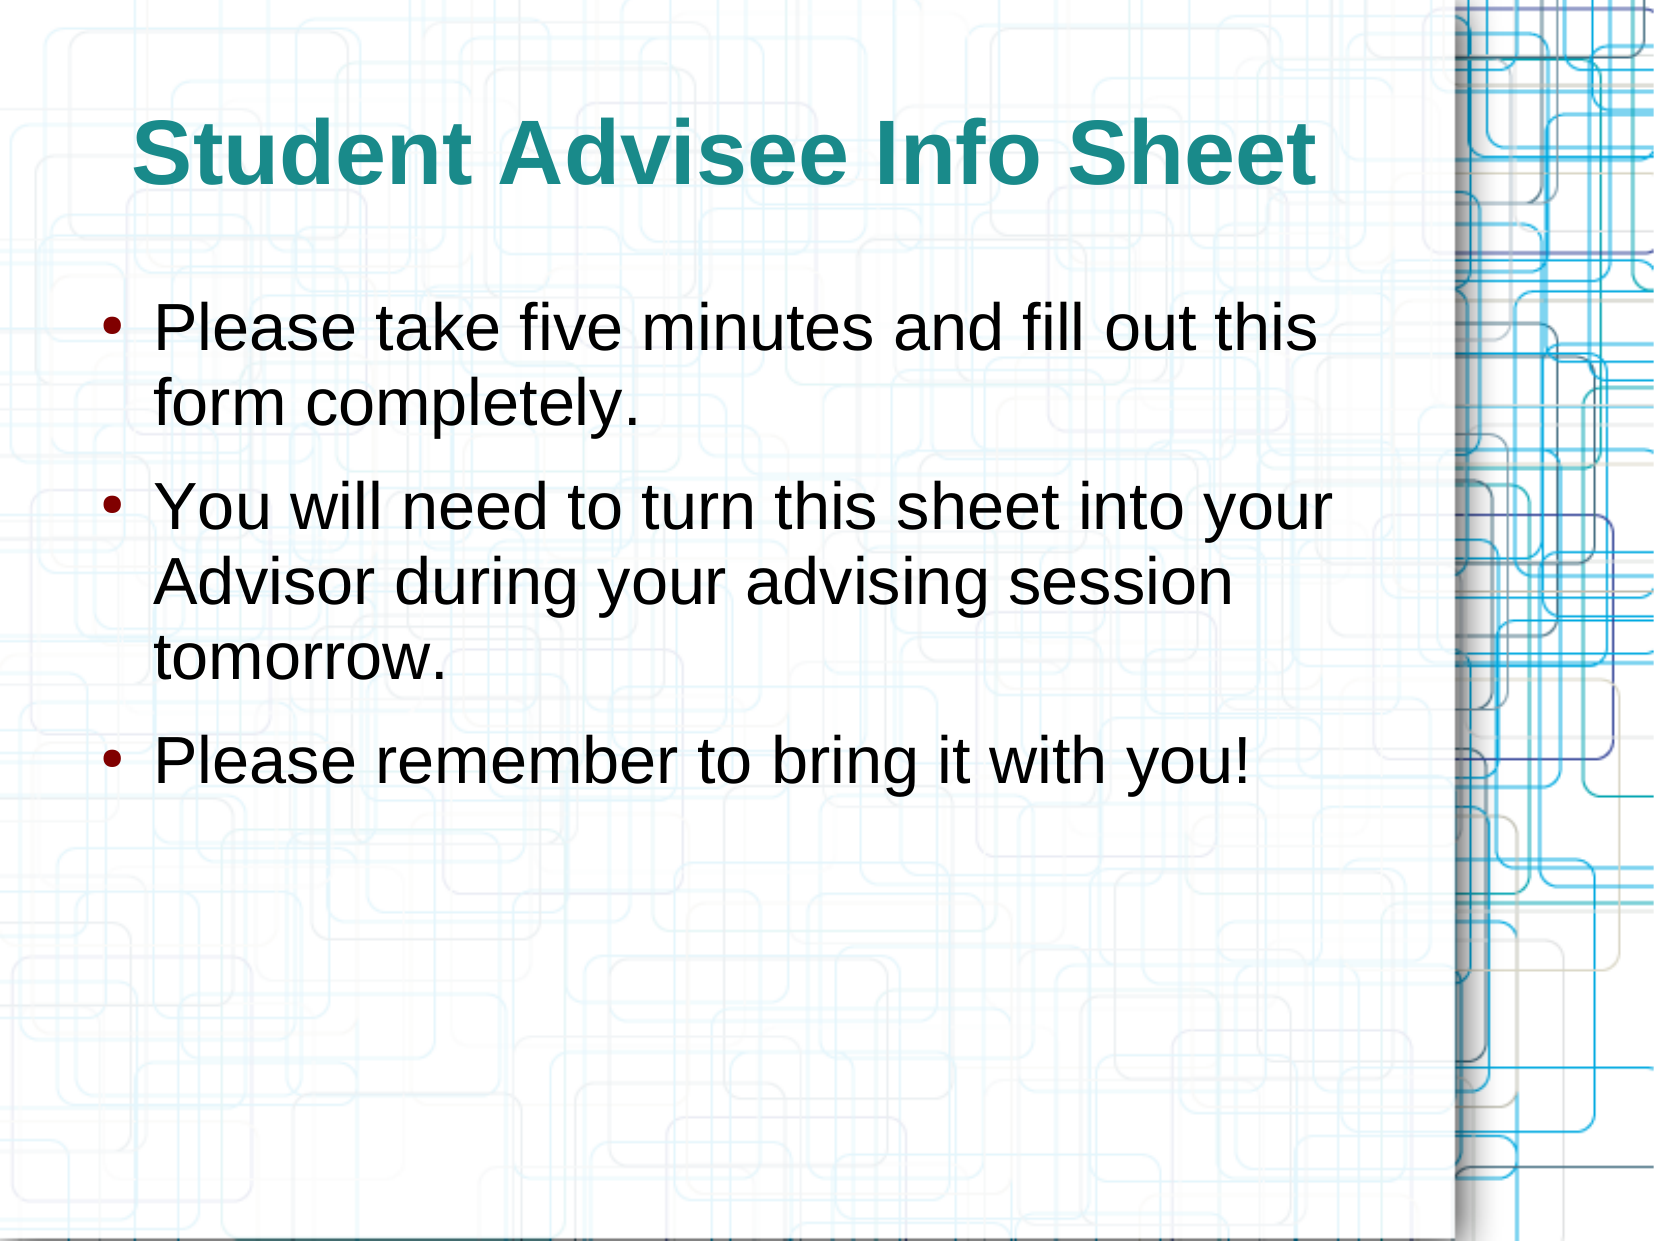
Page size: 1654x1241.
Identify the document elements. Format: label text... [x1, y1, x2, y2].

picture [0, 0, 1654, 1241]
title Student Advisee Info Sheet [59, 56, 1418, 250]
list Please take five minutes and fill out this form completely. You will need to turn this sheet into your Advisor during your advising session tomorrow. Please remember to bring it with you! [82, 290, 1418, 1094]
